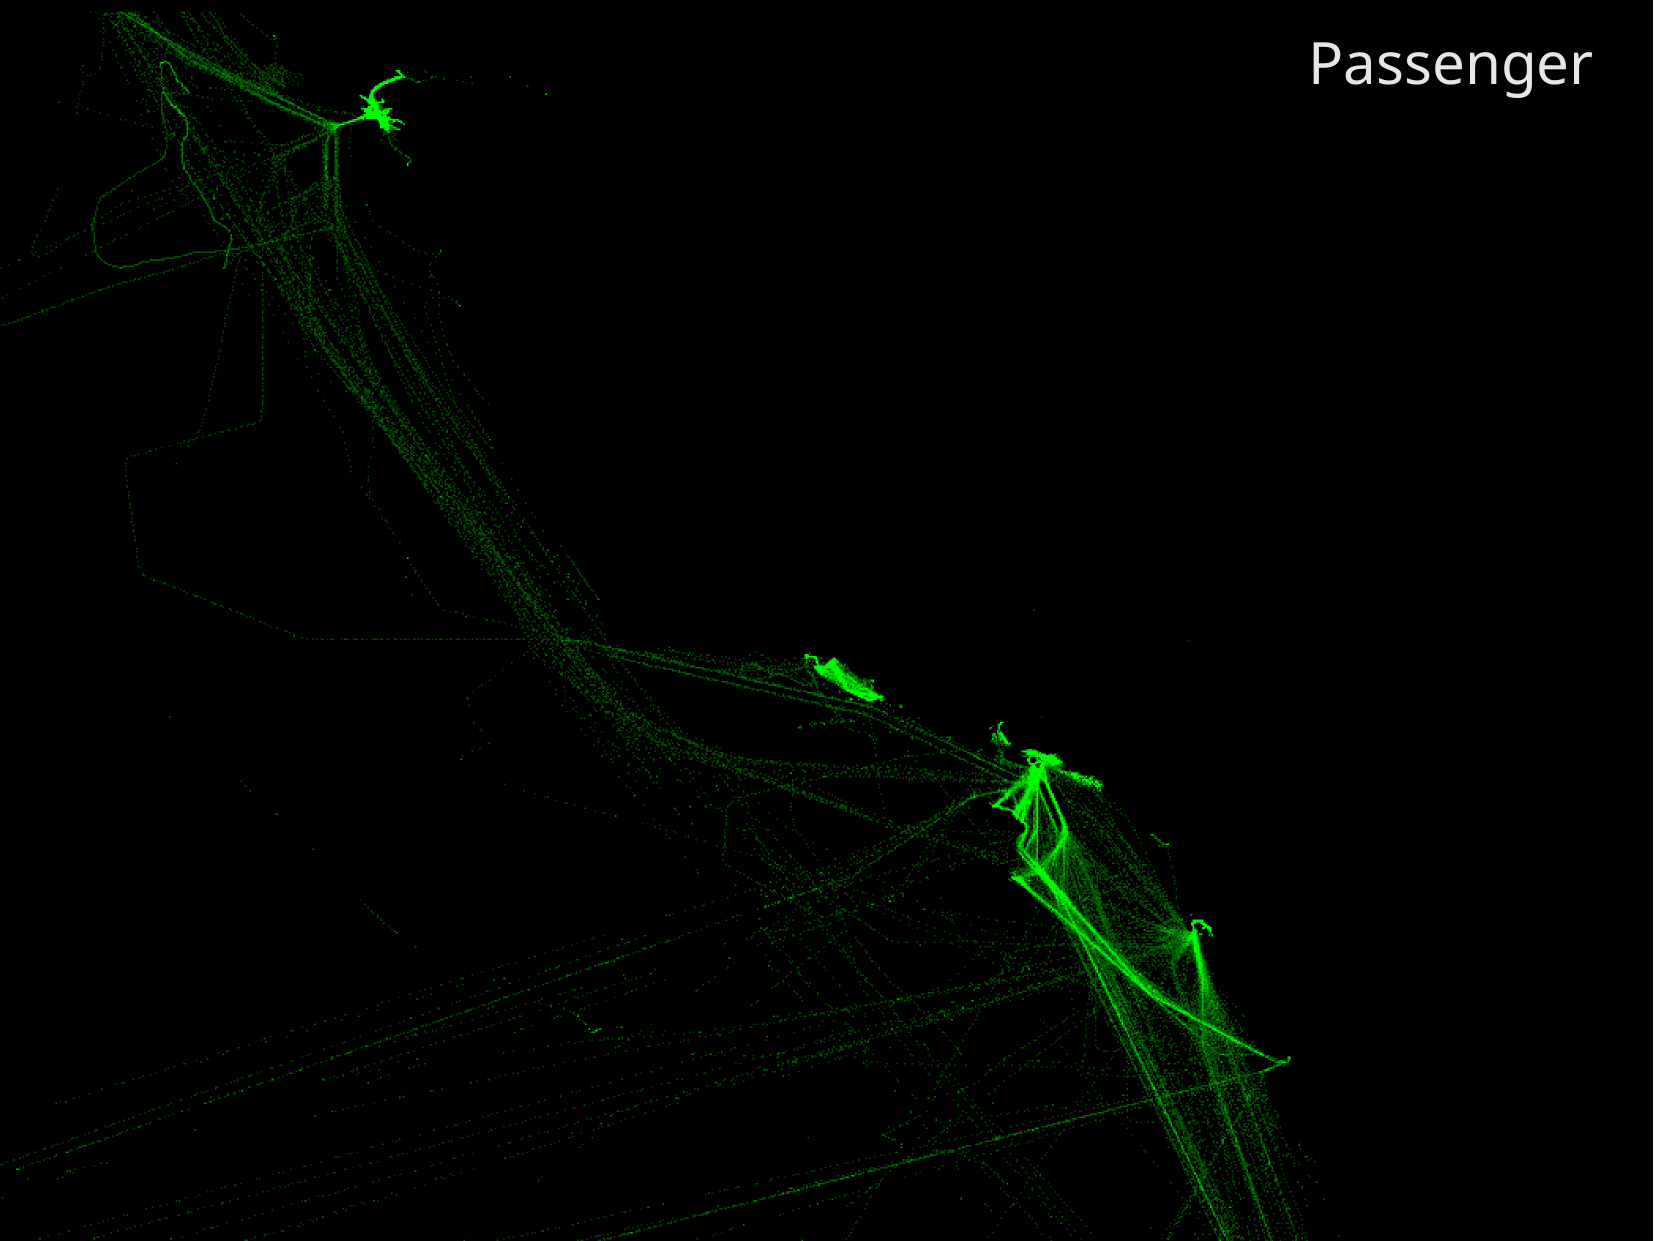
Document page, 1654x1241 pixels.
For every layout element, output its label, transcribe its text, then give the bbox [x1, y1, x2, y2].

picture [0, 0, 1653, 1241]
text_box Passenger [1293, 15, 1574, 106]
